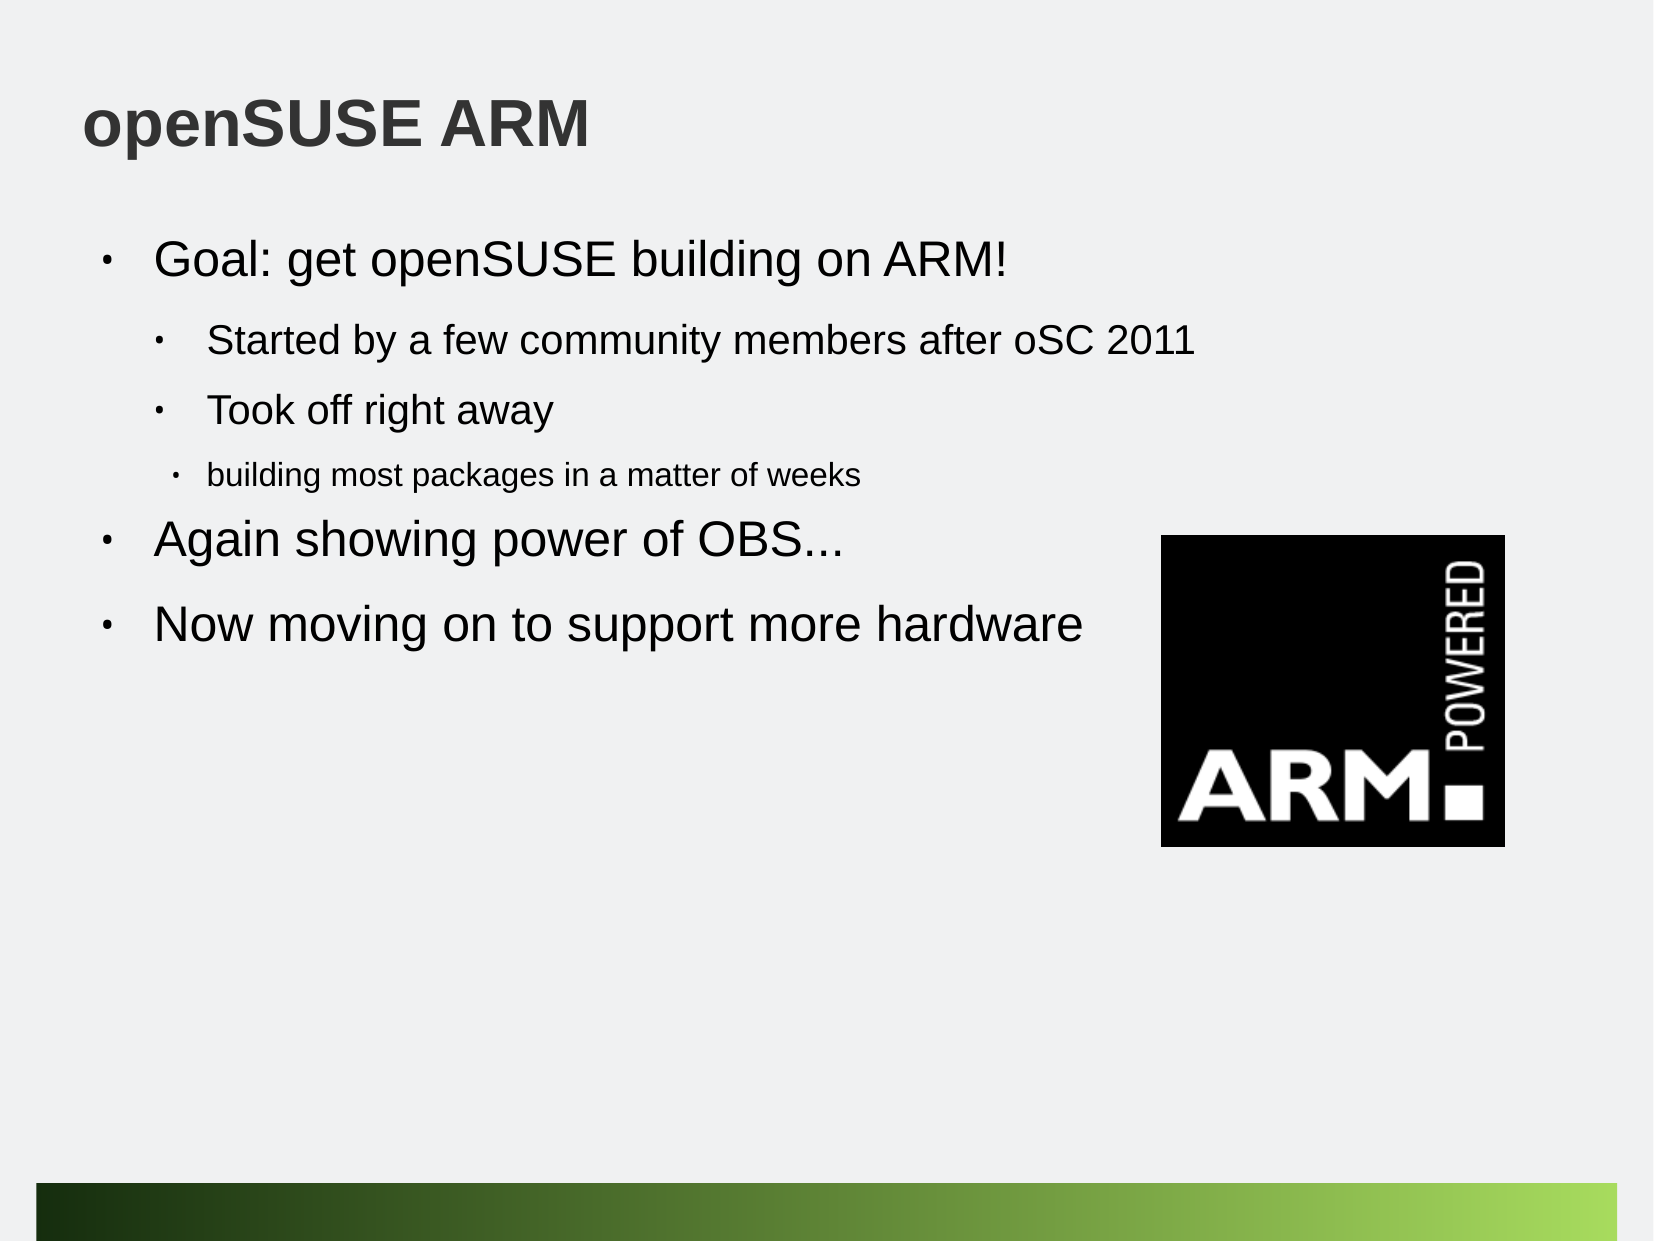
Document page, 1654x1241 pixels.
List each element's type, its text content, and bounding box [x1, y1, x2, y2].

picture [0, 0, 1654, 1241]
title openSUSE ARM [82, 49, 1571, 198]
list Goal: get openSUSE building on ARM! Started by a few community members after oSC 2011 Took off right away building most packages in a matter of weeks Again showing power of OBS... Now moving on to support more hardware [82, 231, 1571, 1050]
